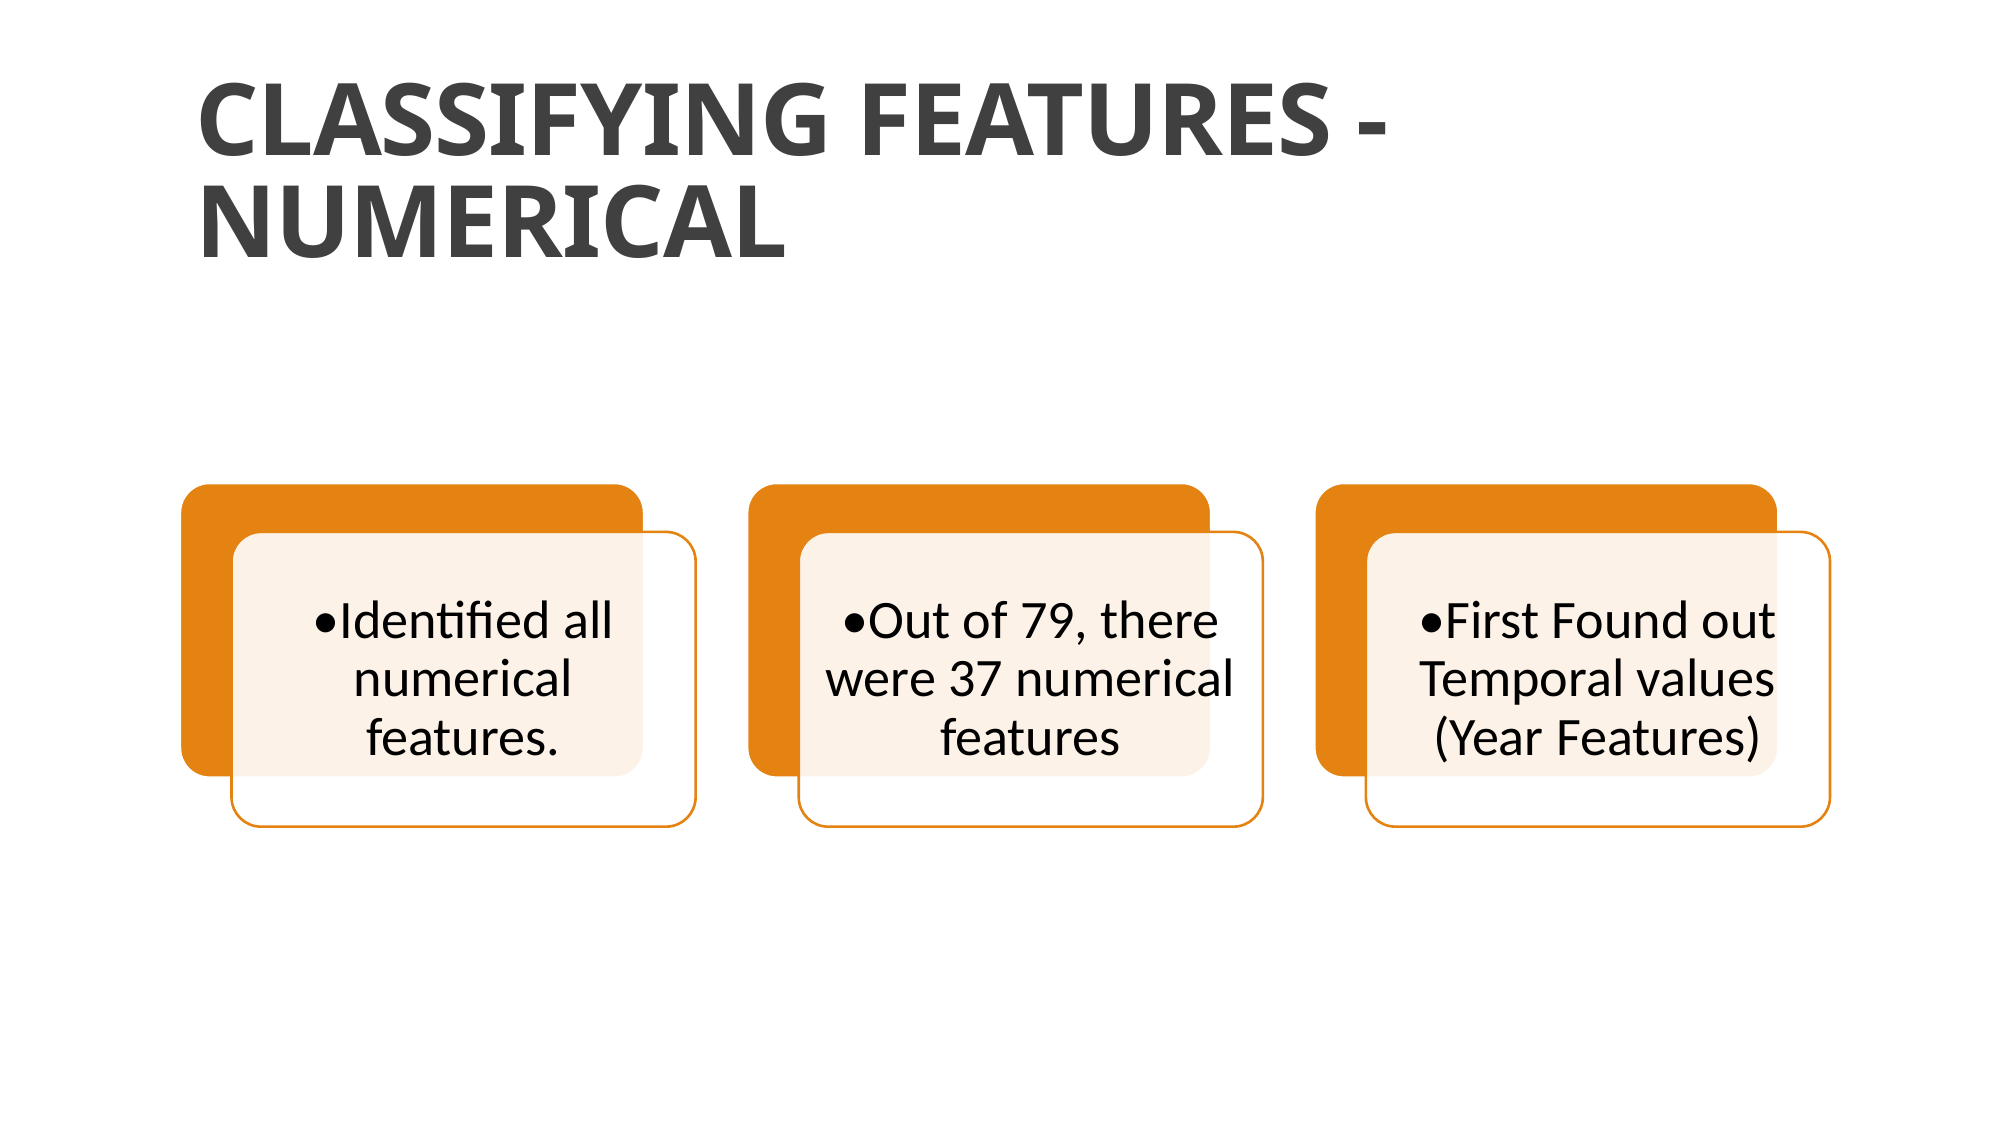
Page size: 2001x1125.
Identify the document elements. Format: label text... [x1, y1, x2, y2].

text_box •First Found out Temporal values (Year Features) [1365, 531, 1831, 827]
text_box [1314, 482, 1779, 778]
title Classifying Features - Numerical [180, 47, 1831, 286]
text_box [747, 482, 1212, 778]
text_box •Out of 79, there were 37 numerical features [798, 531, 1263, 827]
text_box •Identified all numerical features. [231, 531, 696, 827]
text_box [179, 482, 645, 778]
